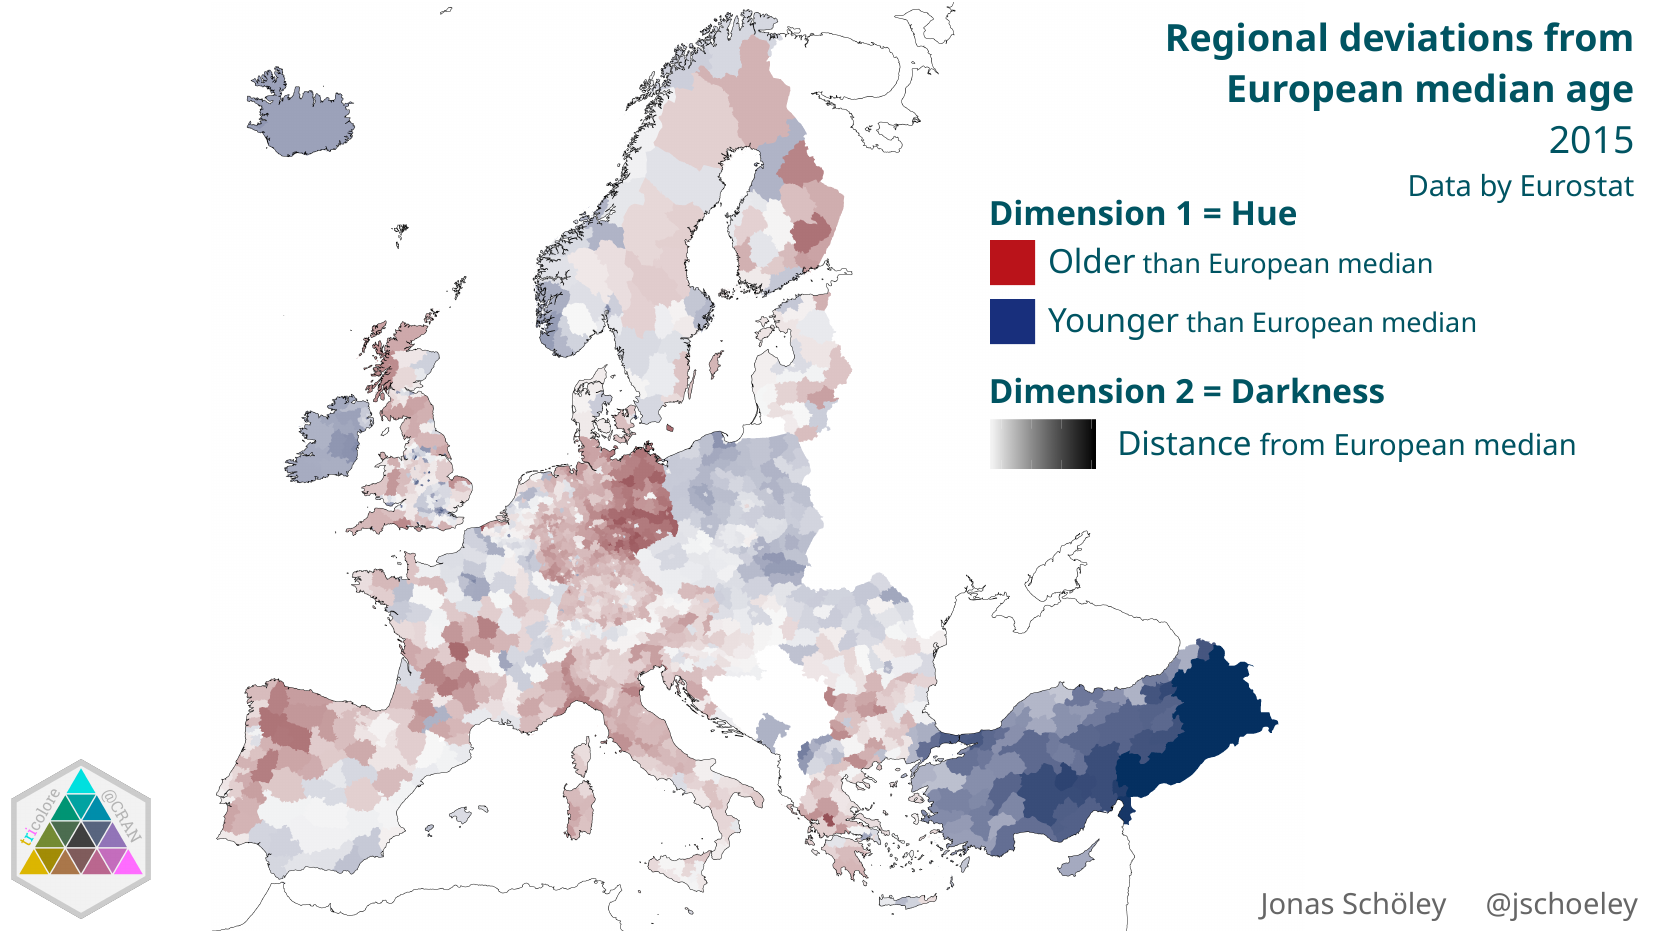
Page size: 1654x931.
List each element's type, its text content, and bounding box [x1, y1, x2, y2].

picture [211, 2, 1305, 931]
text_box Dimension 1 = Hue [974, 182, 1297, 241]
text_box Distance from European median [1102, 412, 1598, 472]
text_box Older than European median [1033, 230, 1449, 289]
text_box Jonas Schöley @jschoeley [1230, 875, 1653, 930]
text_box [990, 241, 1033, 286]
text_box Younger than European median [1033, 289, 1495, 349]
text_box [990, 299, 1033, 345]
picture [11, 759, 151, 920]
text_box Regional deviations from European median age 2015 Data by Eurostat [1140, 4, 1650, 158]
text_box Dimension 2 = Darkness [974, 360, 1384, 420]
